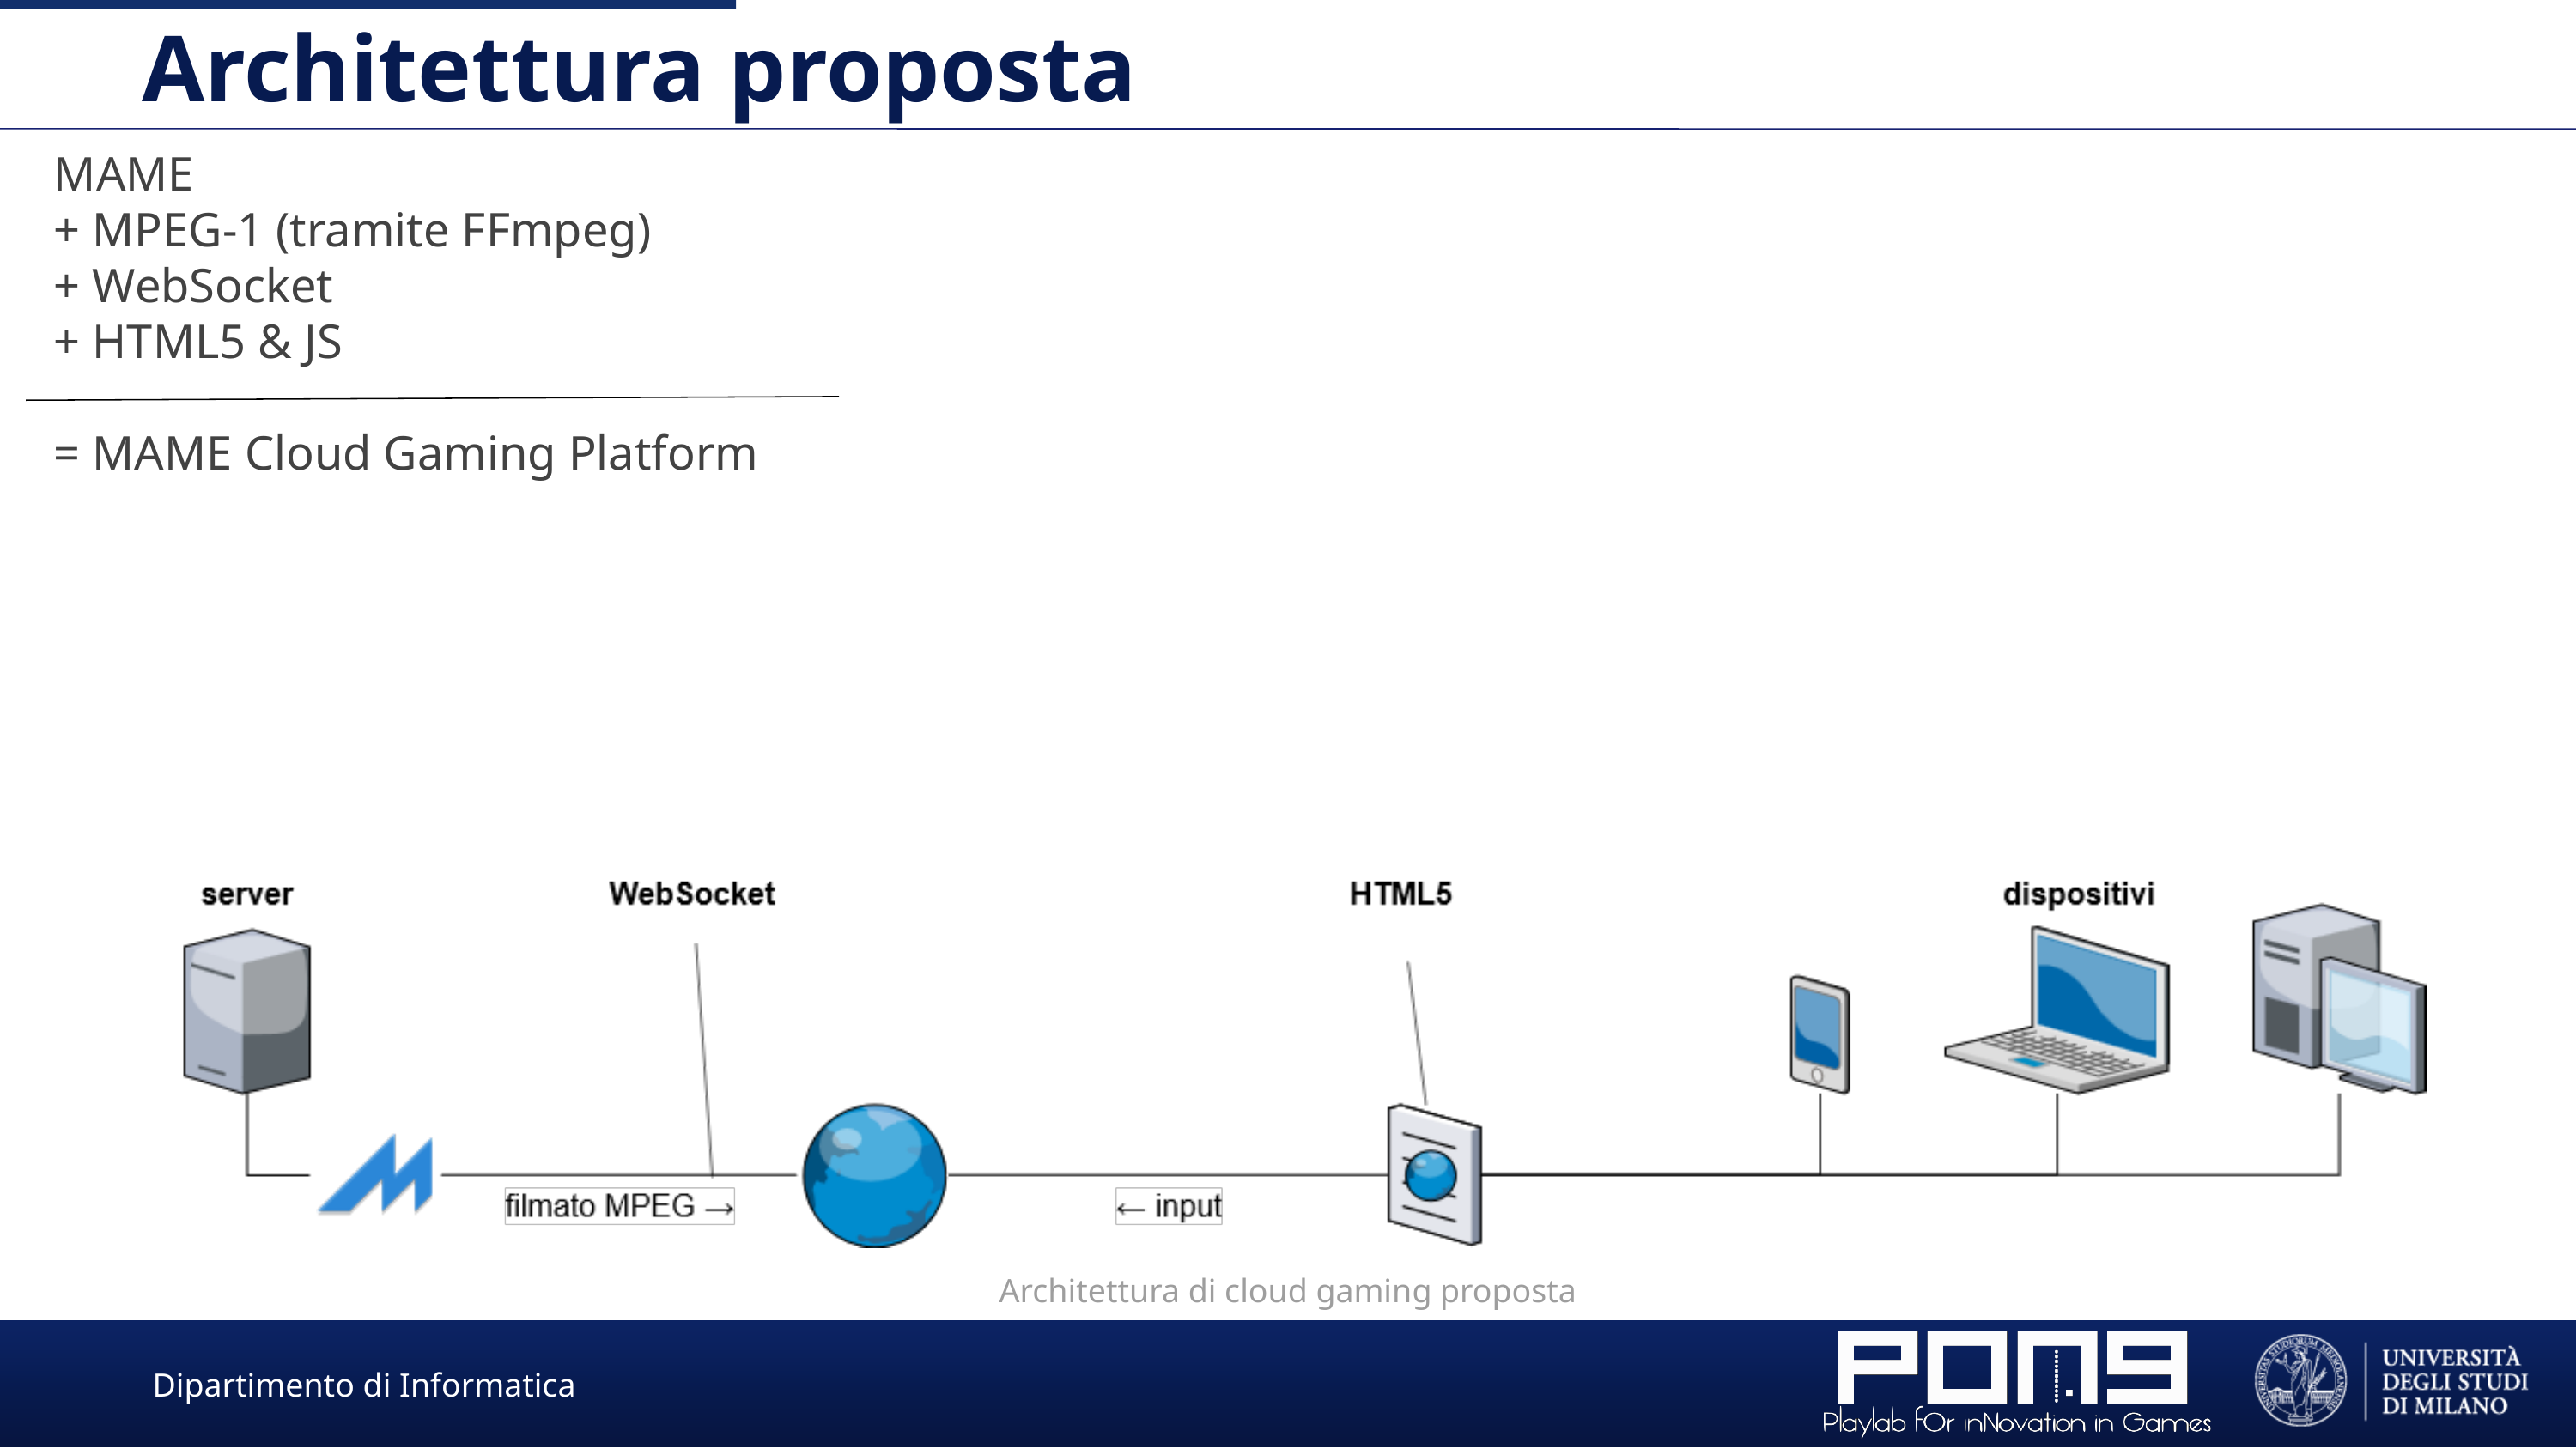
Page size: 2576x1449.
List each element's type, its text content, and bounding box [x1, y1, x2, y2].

picture [149, 861, 2427, 1248]
text_box Architettura di cloud gaming proposta [681, 1258, 1895, 1323]
text_box [0, 0, 737, 9]
list MAME + MPEG-1 (tramite FFmpeg) + WebSocket + HTML5 & JS = MAME Cloud Gaming Platform [30, 132, 955, 593]
text_box Dipartimento di Informatica [129, 1336, 1245, 1433]
picture [0, 1320, 2576, 1447]
title Architettura proposta [118, 0, 2308, 124]
